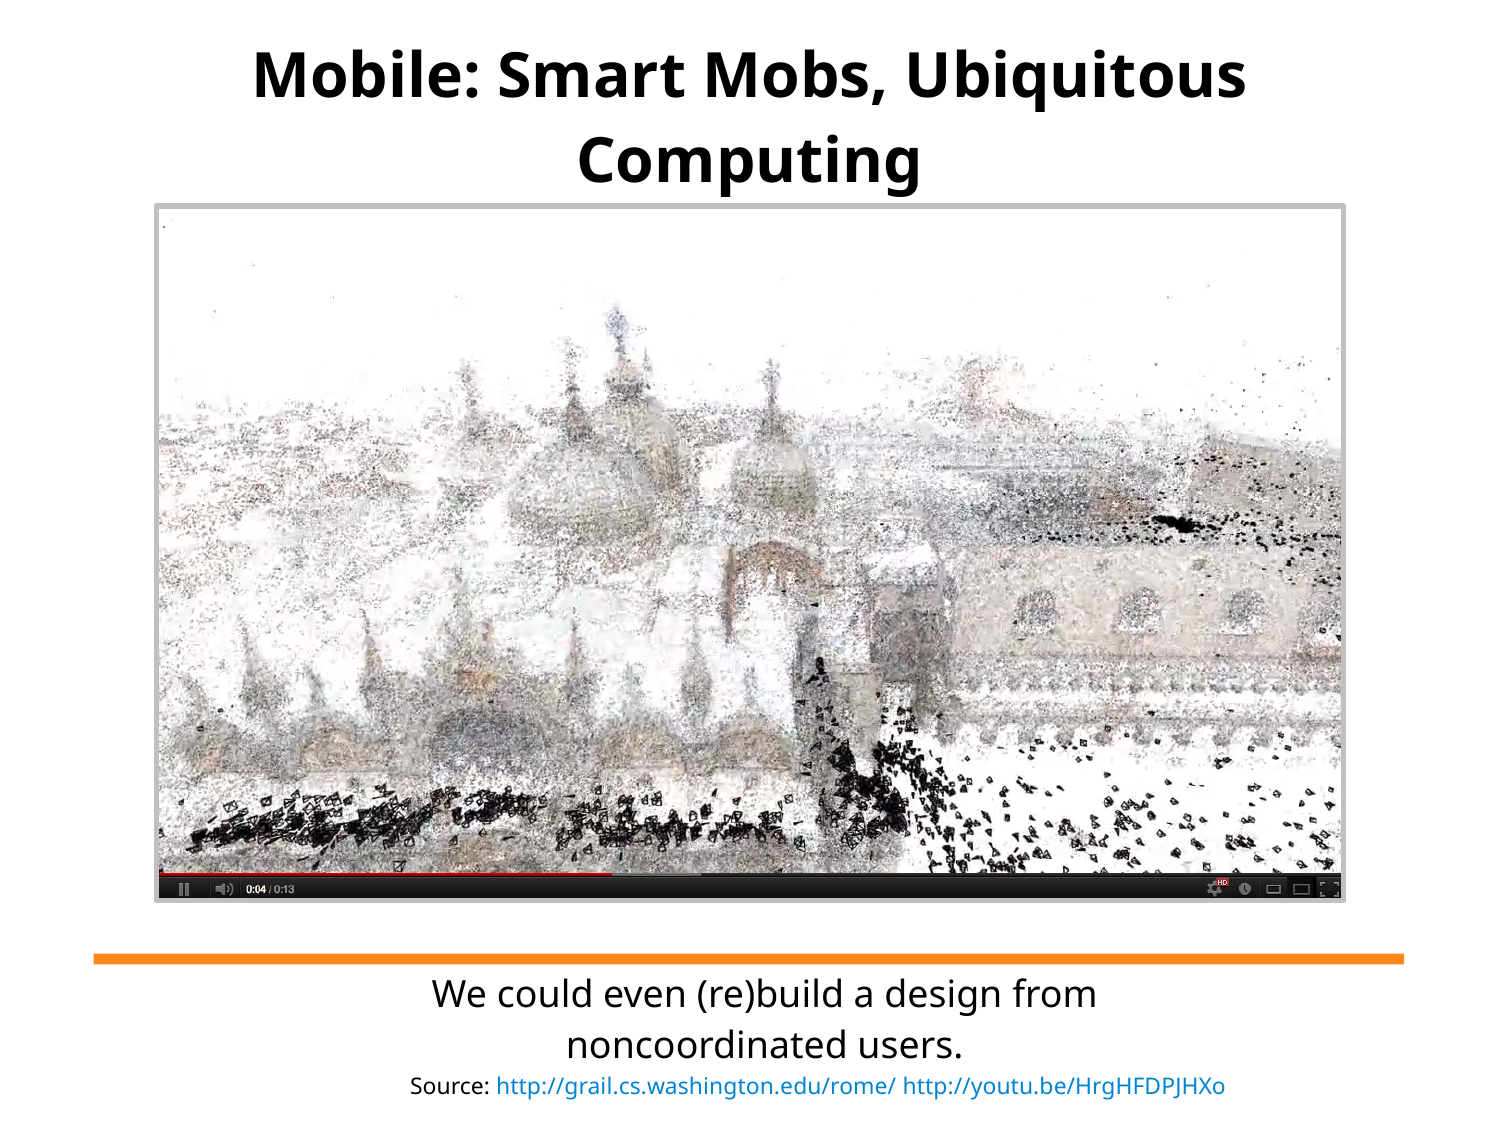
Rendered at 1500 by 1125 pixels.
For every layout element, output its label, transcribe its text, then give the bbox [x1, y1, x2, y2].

picture [0, 0, 1500, 1125]
text_box We could even (re)build a design from noncoordinated users. [382, 960, 1148, 1073]
text_box Source: http://grail.cs.washington.edu/rome/ http://youtu.be/HrgHFDPJHXo [395, 1062, 1160, 1107]
title Mobile: Smart Mobs, Ubiquitous Computing [75, 44, 1426, 188]
